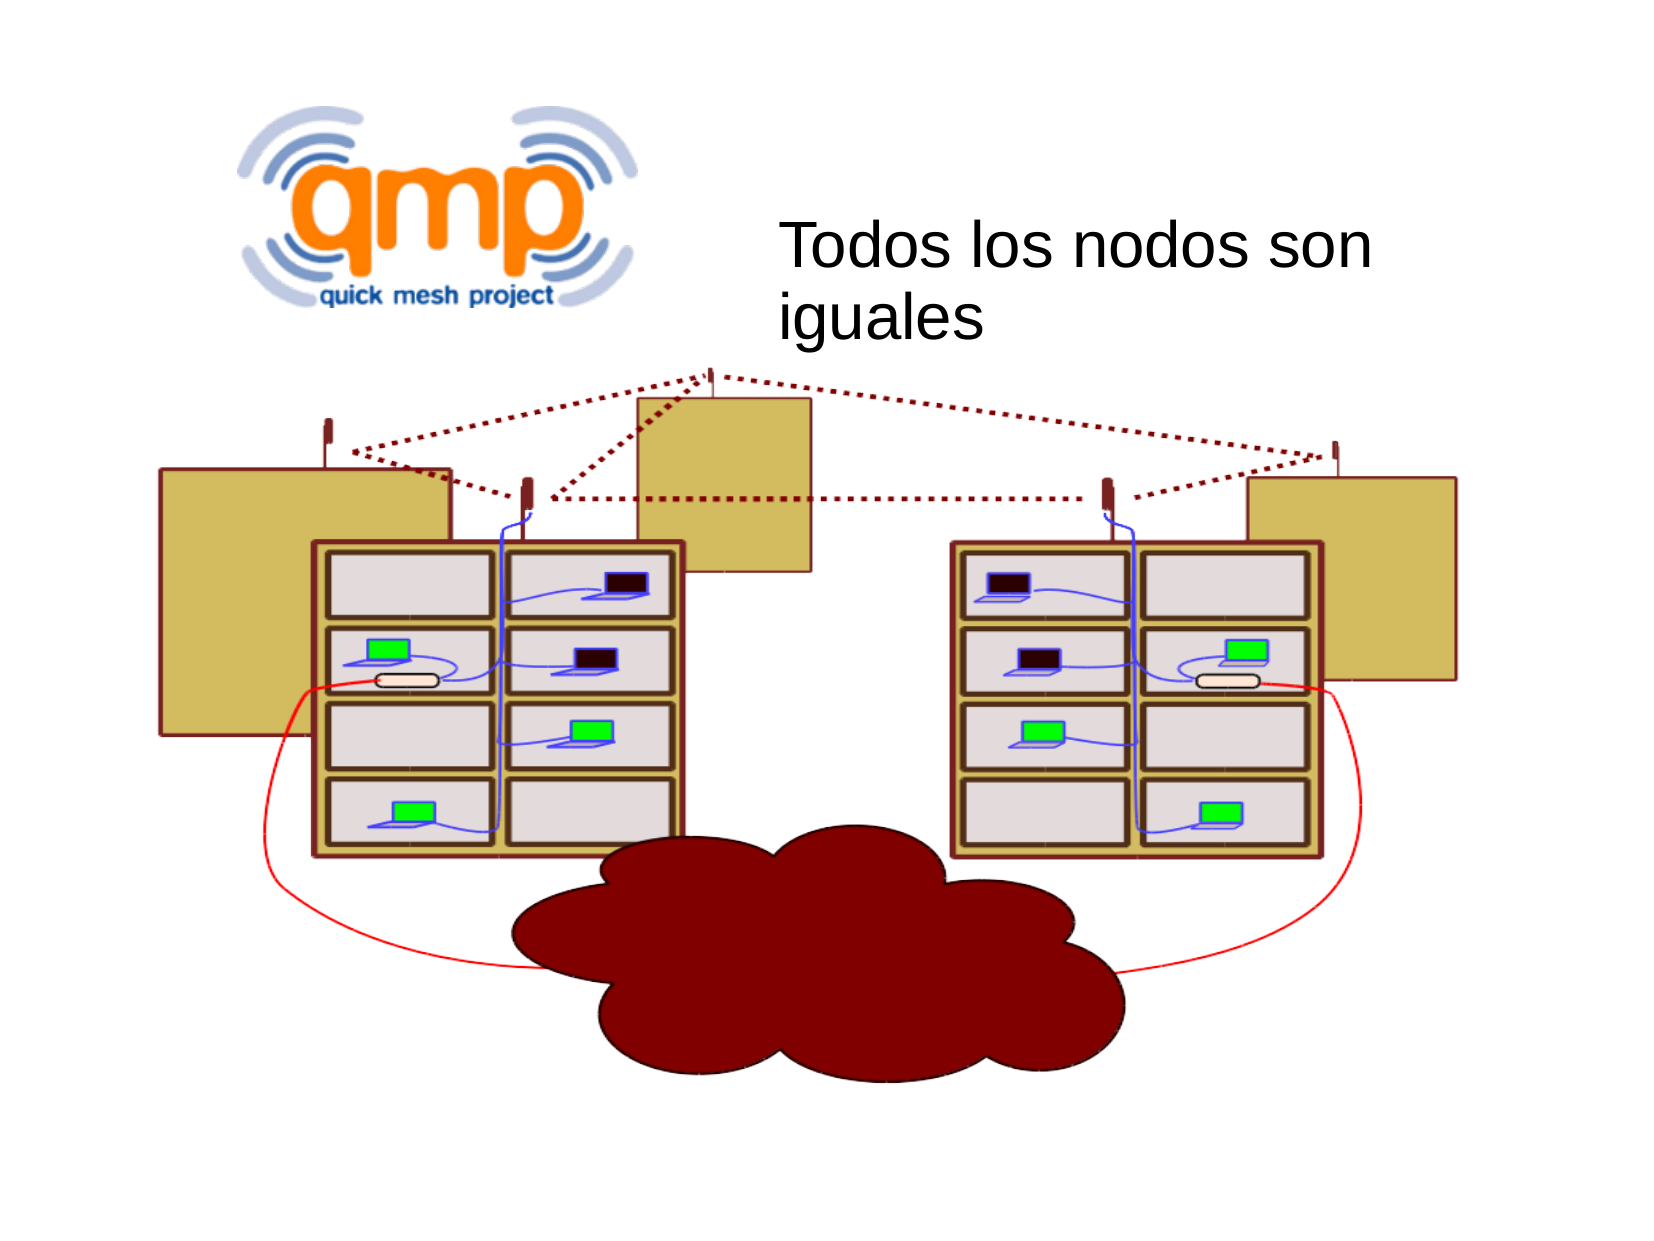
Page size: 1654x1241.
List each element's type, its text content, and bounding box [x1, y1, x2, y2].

picture [141, 360, 1477, 1111]
list Todos los nodos son iguales [708, 106, 1548, 355]
picture [237, 106, 638, 308]
